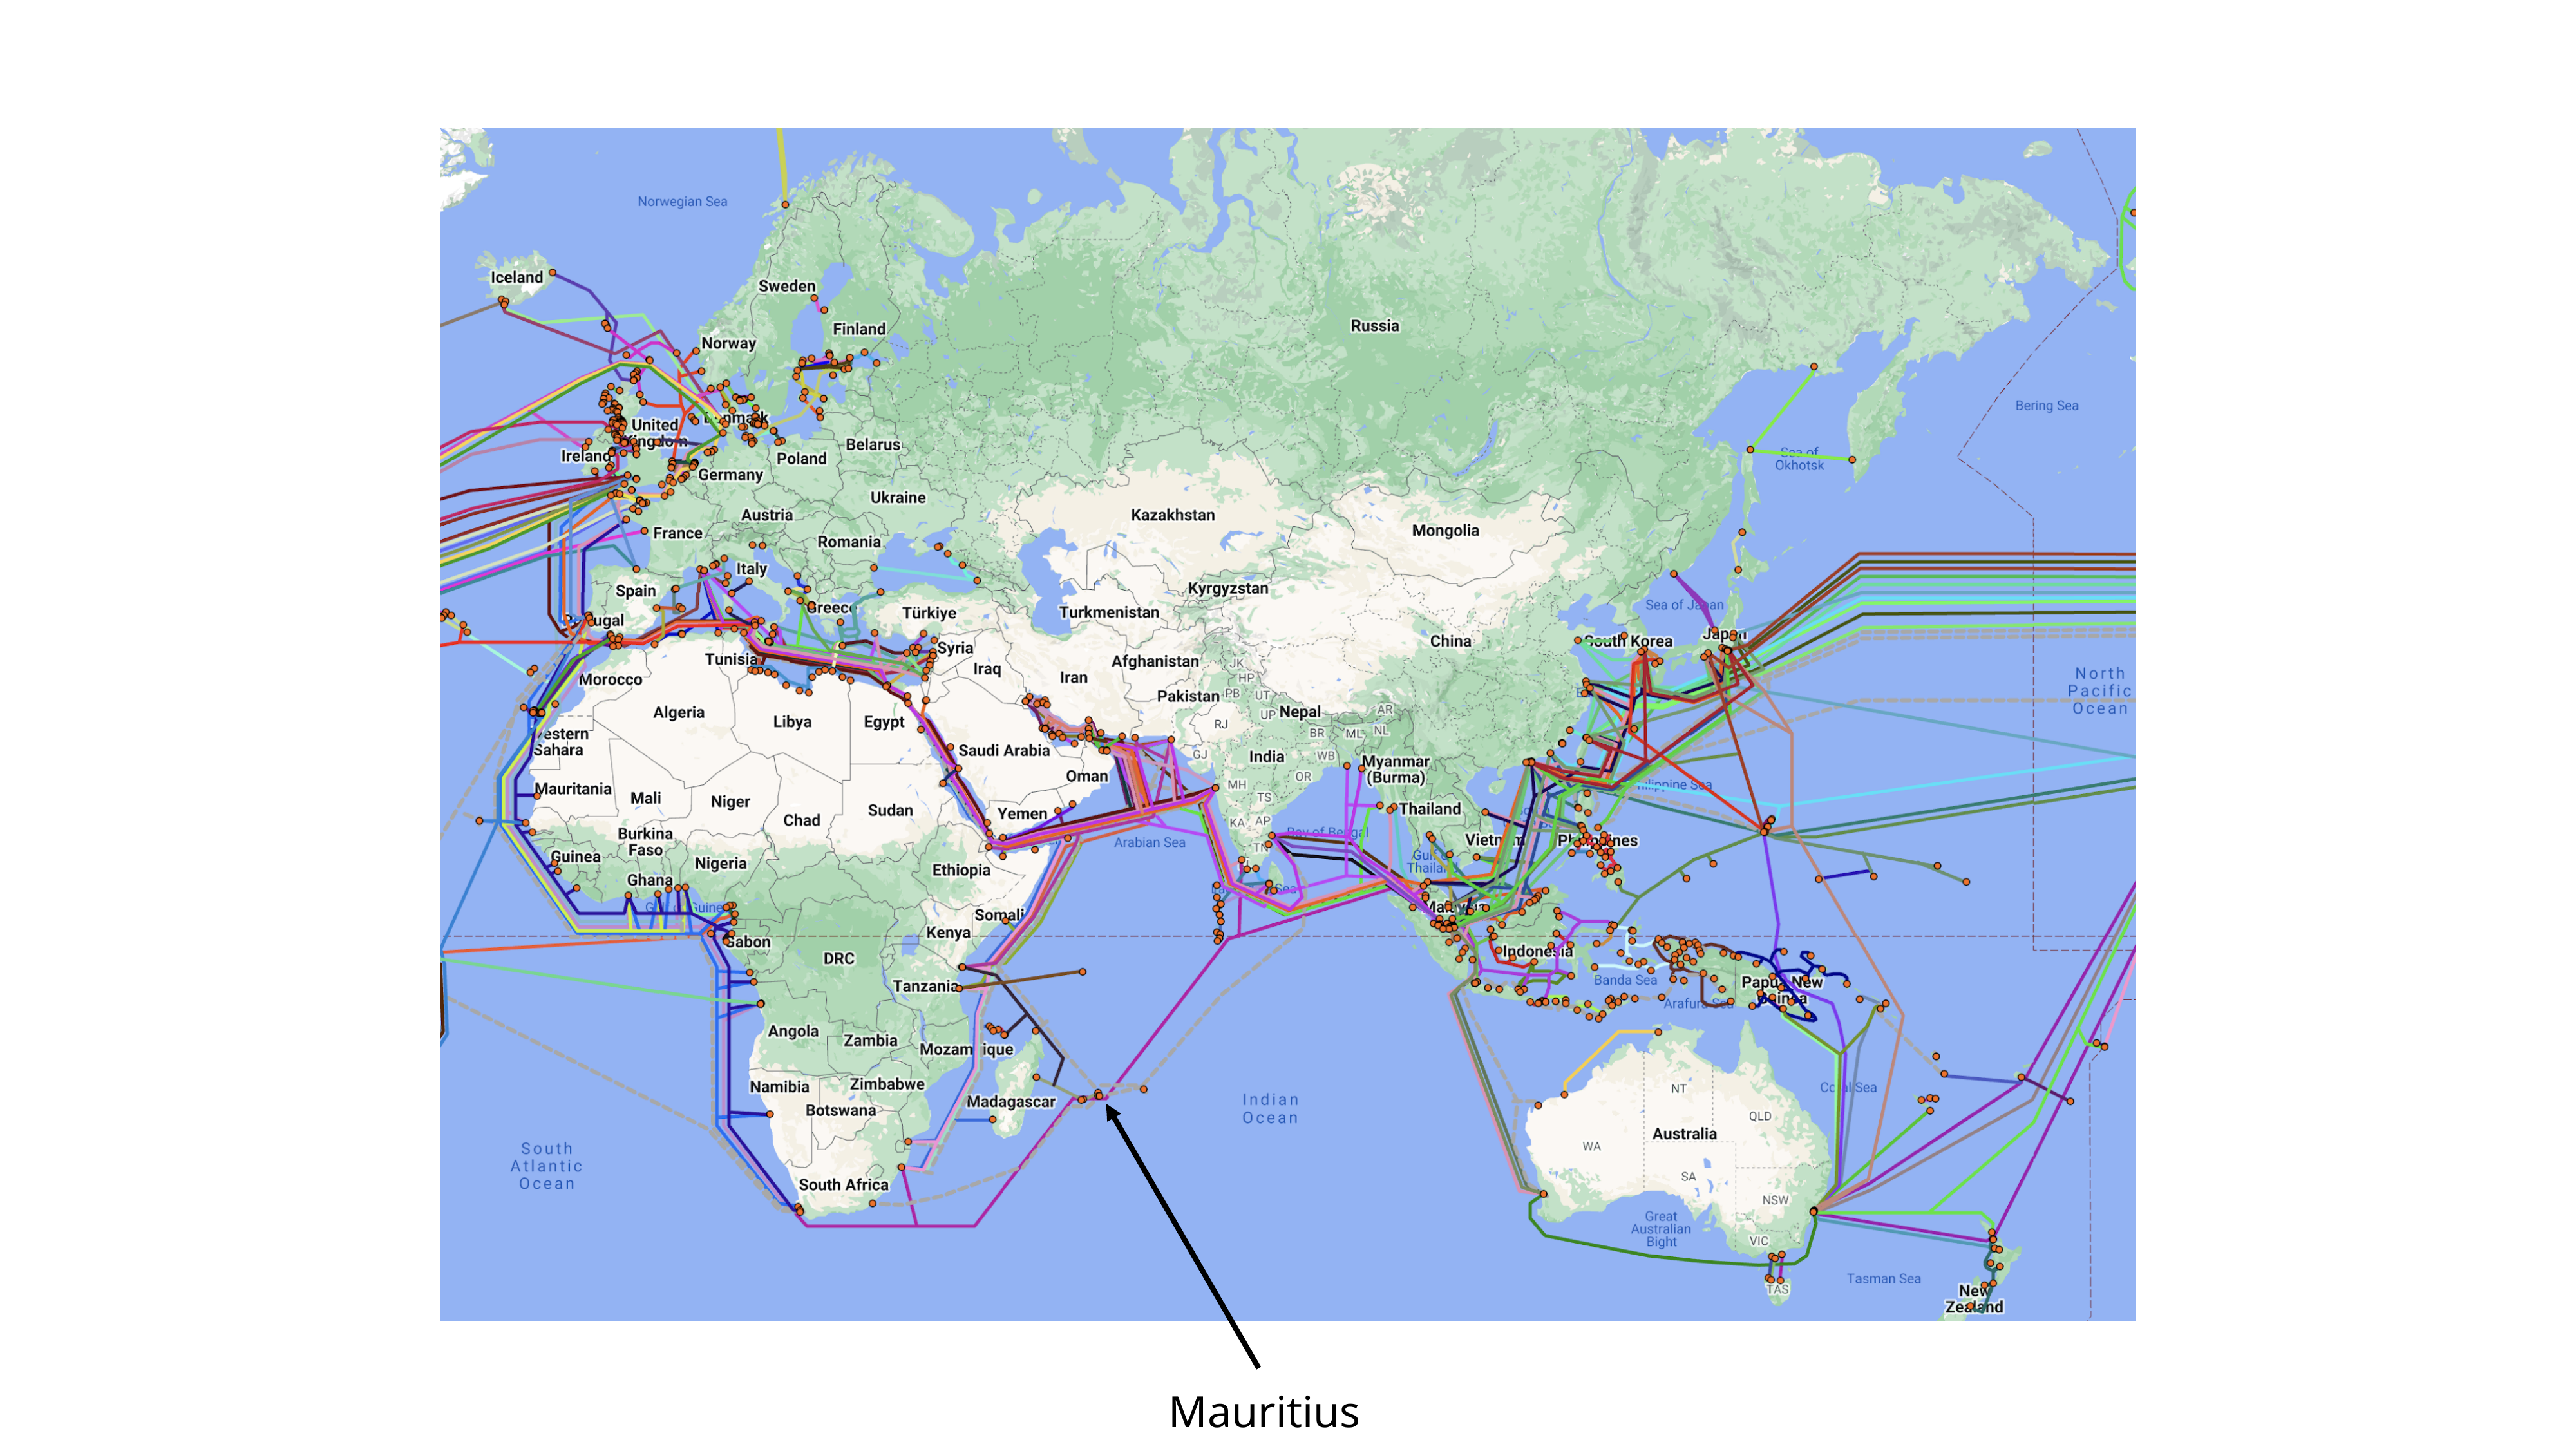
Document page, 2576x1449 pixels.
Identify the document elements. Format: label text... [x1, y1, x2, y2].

text_box Mauritius [1159, 1376, 1371, 1445]
picture [440, 128, 2136, 1321]
